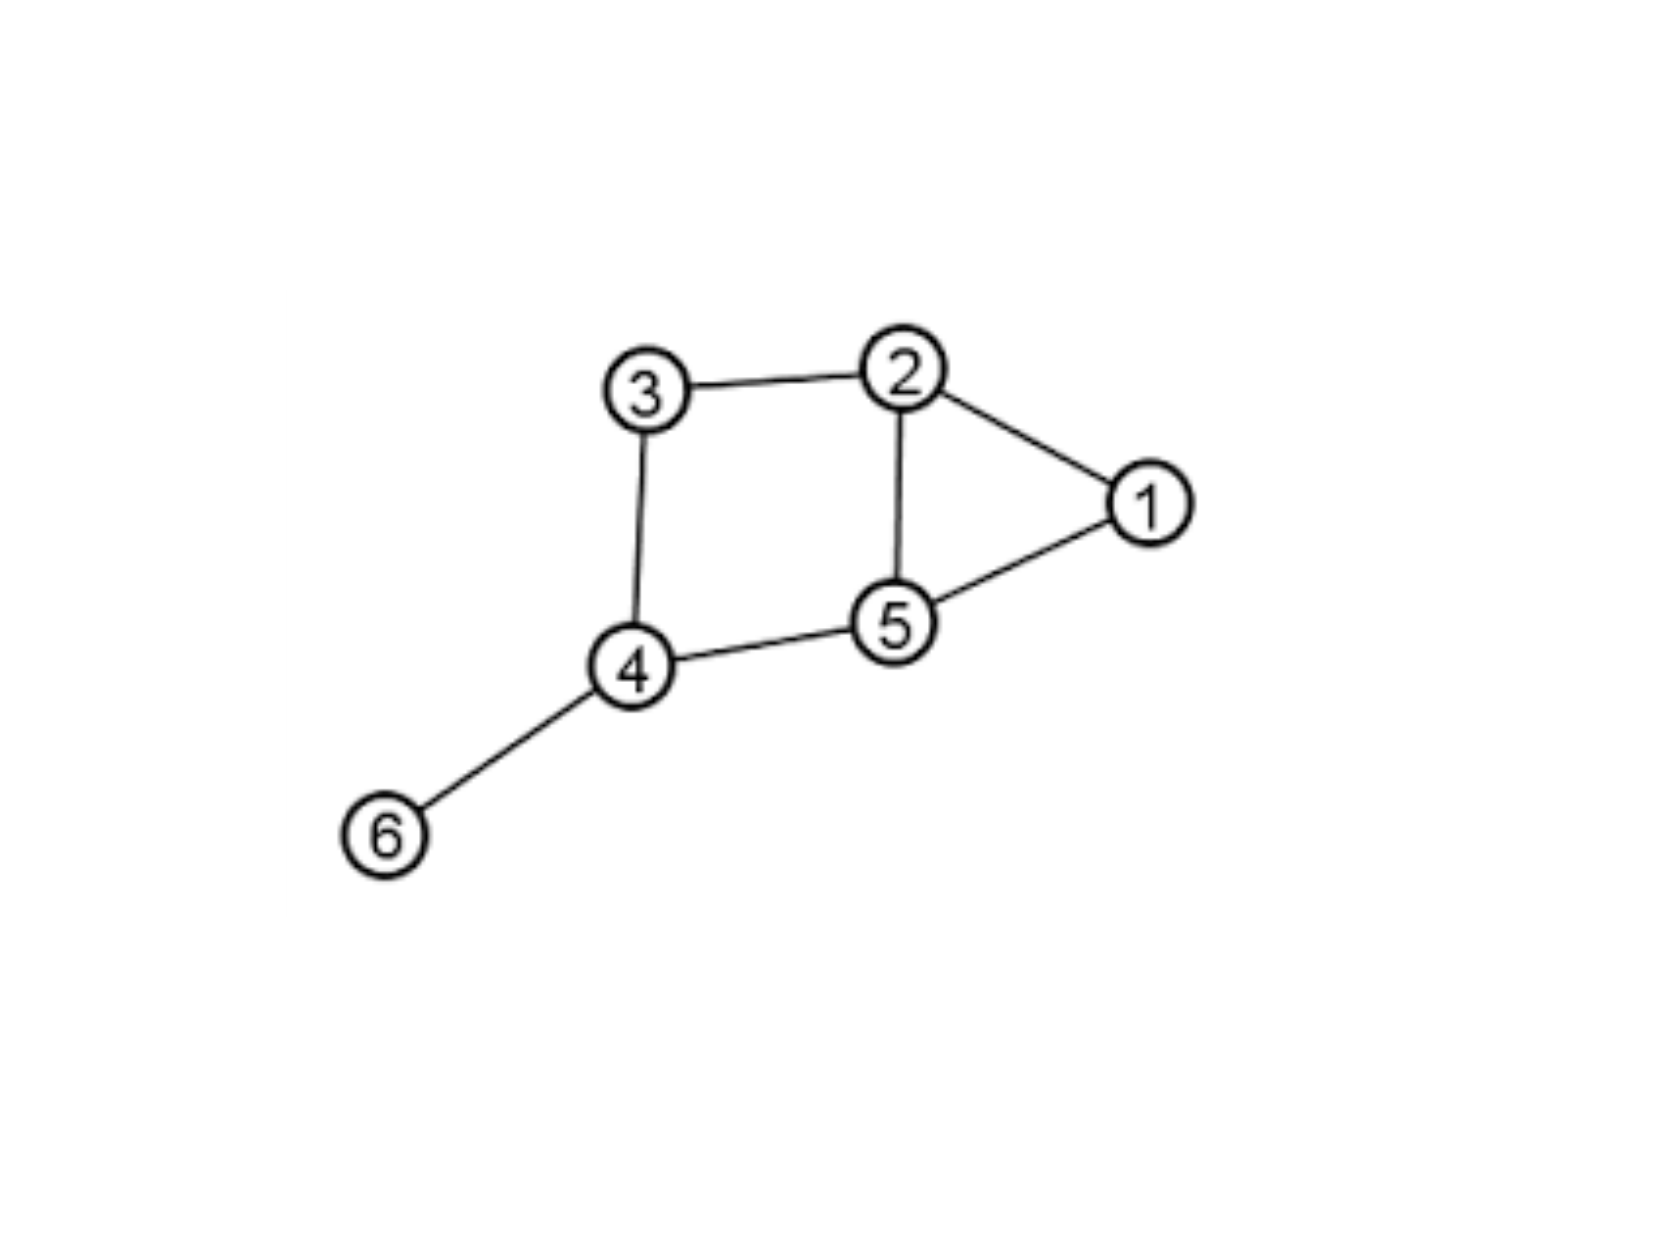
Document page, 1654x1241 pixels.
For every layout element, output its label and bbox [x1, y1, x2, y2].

picture [285, 290, 1256, 917]
